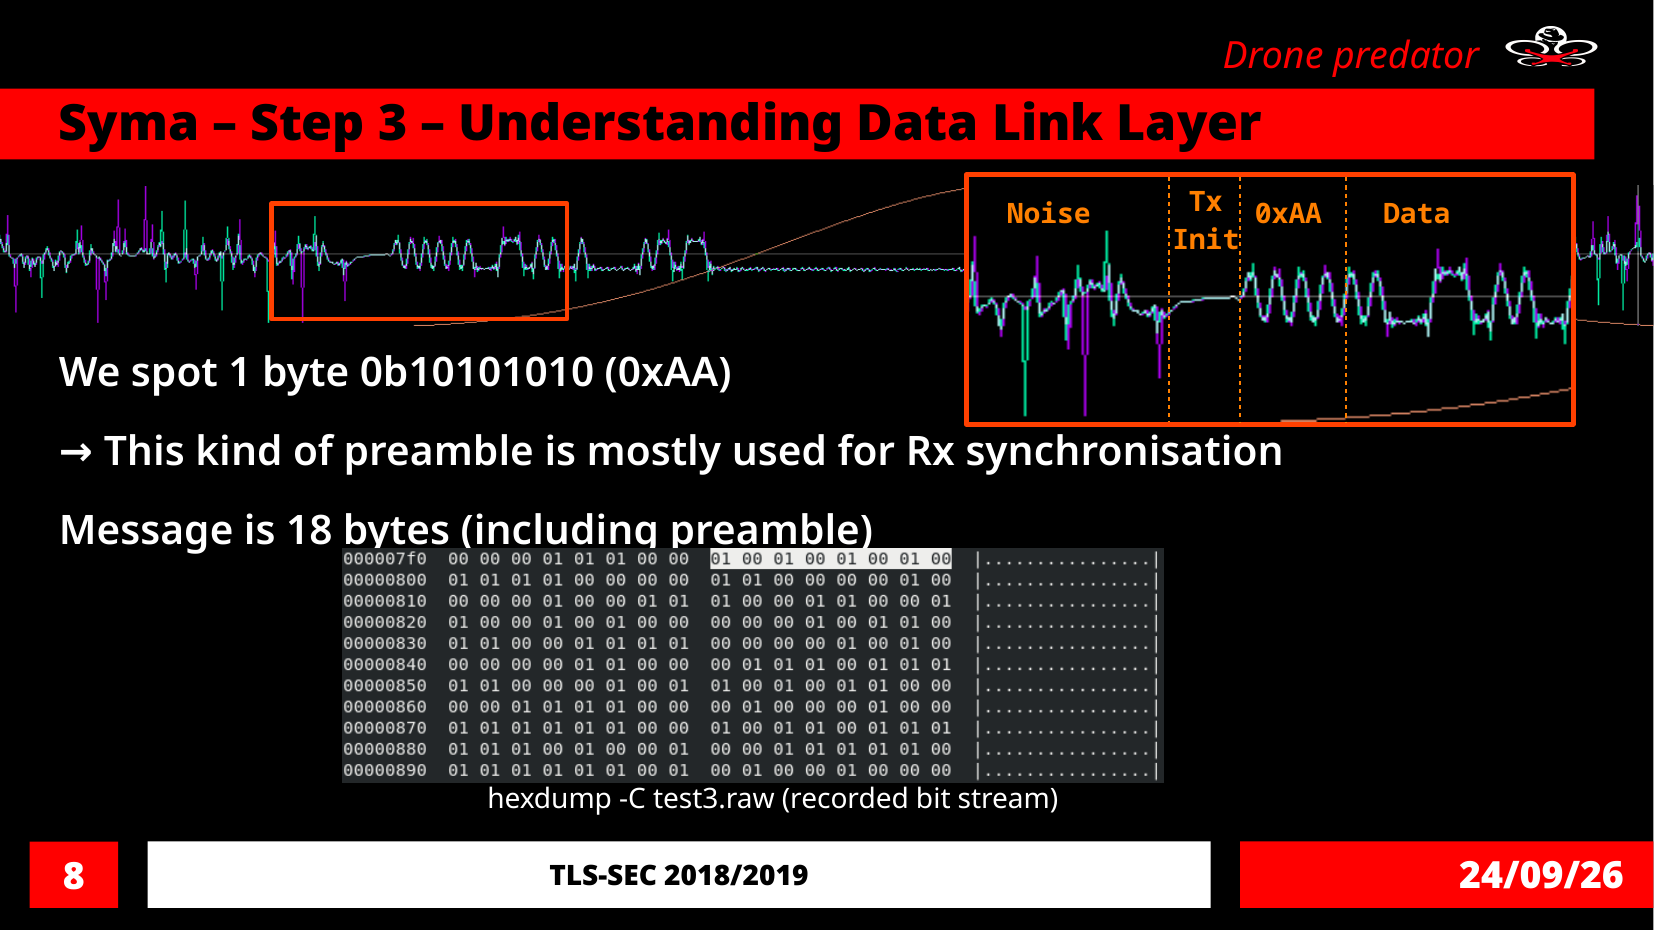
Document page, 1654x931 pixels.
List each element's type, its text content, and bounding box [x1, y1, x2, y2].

text_box Noise [992, 186, 1135, 229]
text_box 0xAA [1278, 186, 1360, 229]
text_box Data [1368, 186, 1556, 229]
picture [342, 548, 1164, 783]
picture [0, 185, 964, 326]
text_box Tx Init [1157, 174, 1278, 246]
picture [968, 177, 1571, 422]
text_box hexdump -C test3.raw (recorded bit stream) [472, 770, 1009, 821]
picture [1576, 185, 1654, 326]
picture [1488, 15, 1617, 80]
title Syma – Step 3 – Understanding Data Link Layer [59, 44, 1595, 156]
list We spot 1 byte 0b10101010 (0xAA) → This kind of preamble is mostly used for Rx synchronisation Message is 18 bytes (including preamble) [59, 342, 1583, 666]
